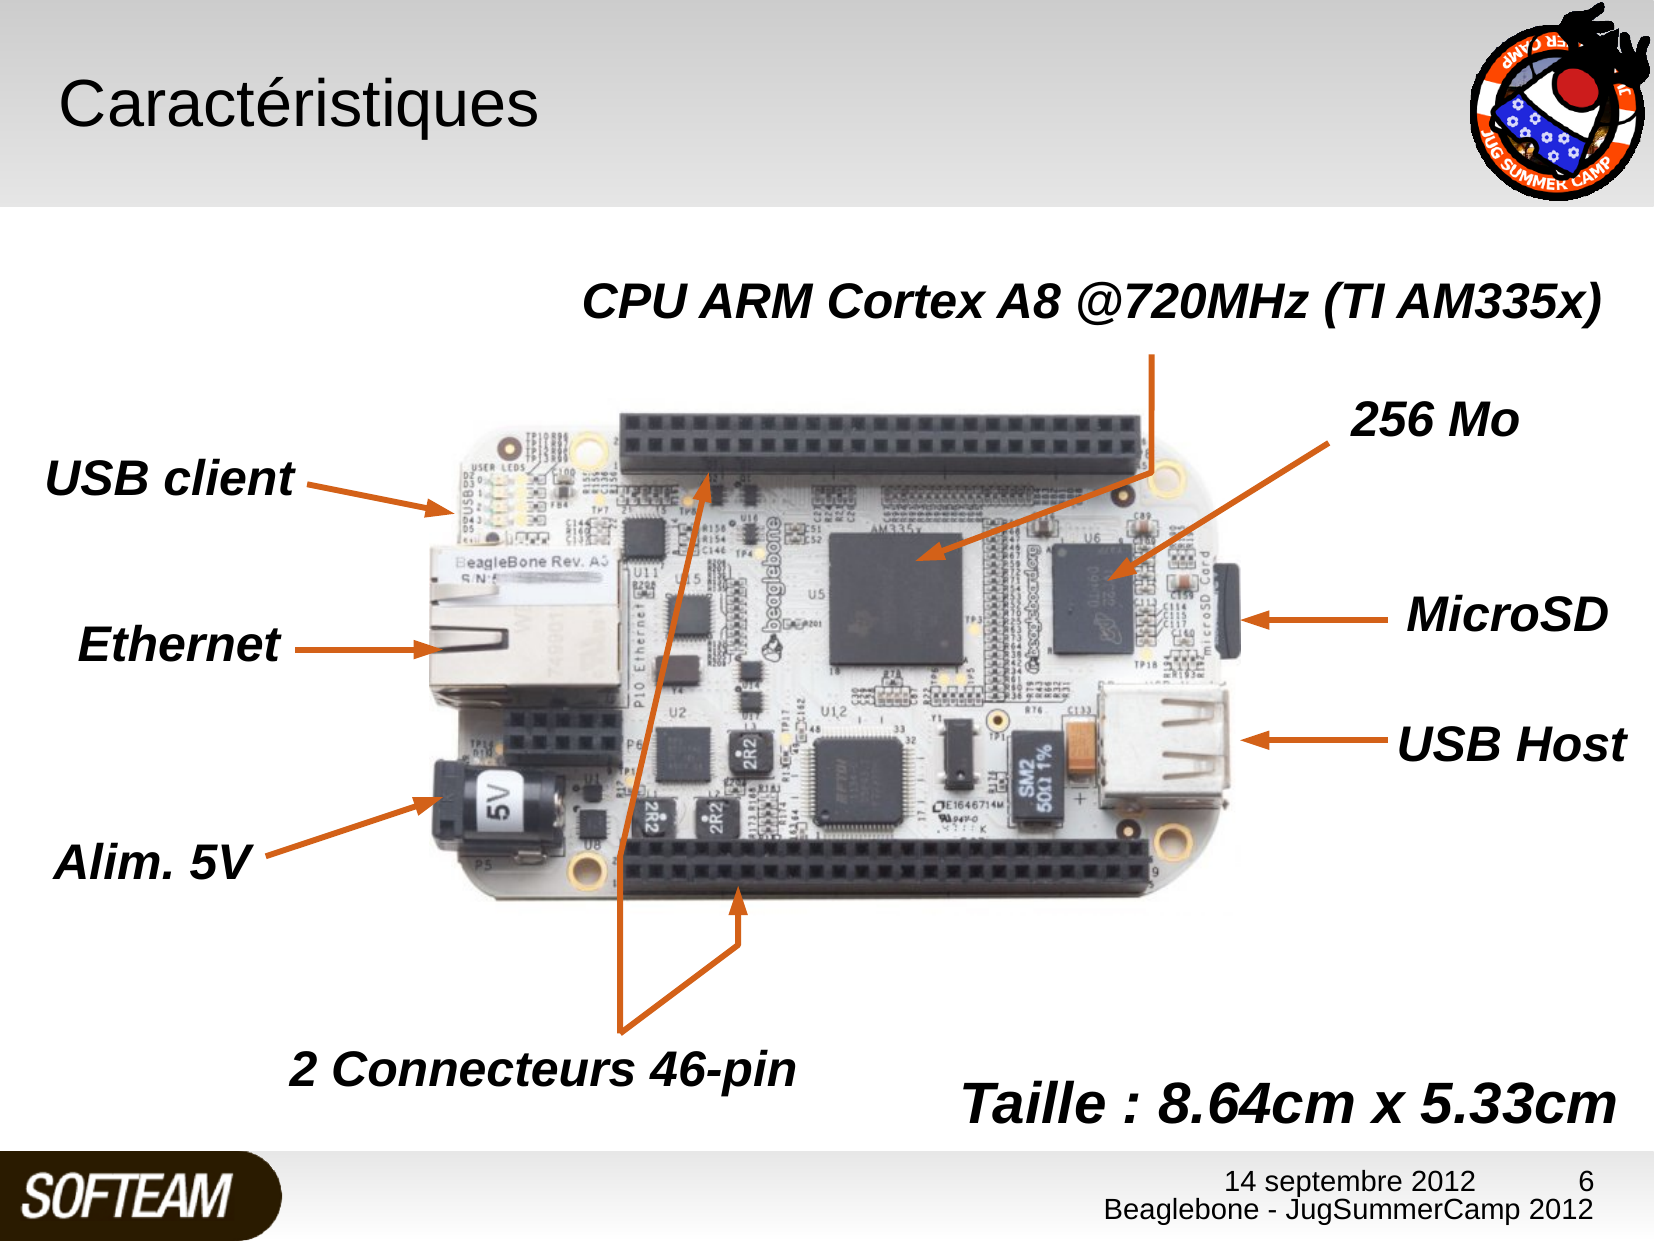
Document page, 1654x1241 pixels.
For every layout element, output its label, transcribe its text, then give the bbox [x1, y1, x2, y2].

title Caractéristiques [59, 29, 1359, 178]
text_box USB client [29, 442, 310, 514]
text_box CPU ARM Cortex A8 @720MHz (TI AM335x) [566, 265, 1618, 337]
picture [1465, 0, 1654, 207]
text_box Taille : 8.64cm x 5.33cm [944, 1062, 1648, 1143]
text_box Alim. 5V [38, 826, 266, 898]
text_box USB Host [1381, 708, 1642, 780]
text_box MicroSD [1391, 579, 1625, 650]
text_box 256 Mo [1336, 383, 1536, 455]
picture [0, 1151, 286, 1241]
text_box 2 Connecteurs 46-pin [274, 1033, 827, 1105]
text_box Ethernet [62, 608, 296, 680]
picture [429, 398, 1241, 916]
